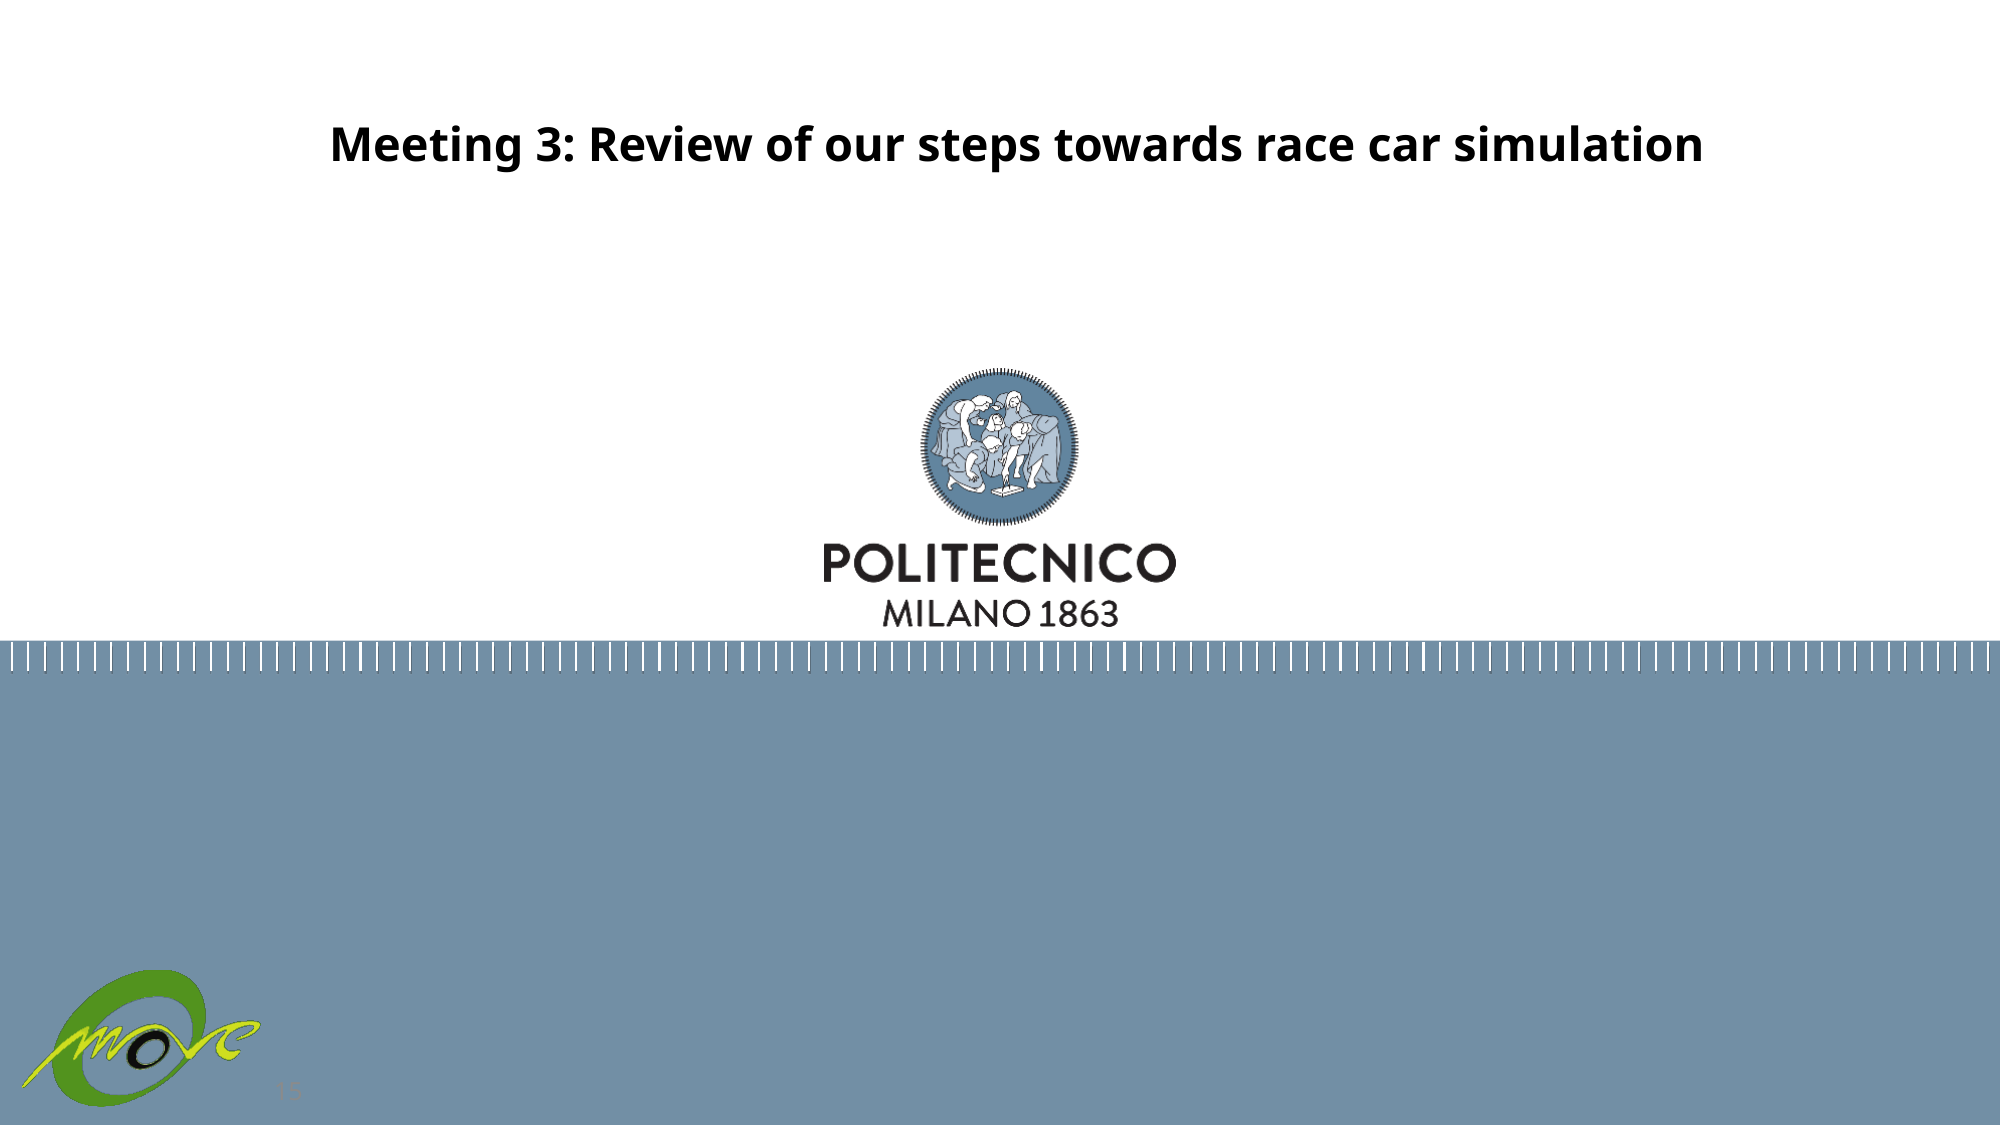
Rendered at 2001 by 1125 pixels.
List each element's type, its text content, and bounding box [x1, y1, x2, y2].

picture [21, 969, 261, 1107]
picture [824, 368, 1176, 627]
list Meeting 3: Review of our steps towards race car simulation [260, 107, 1740, 231]
slide_number <numero> [249, 1062, 327, 1123]
